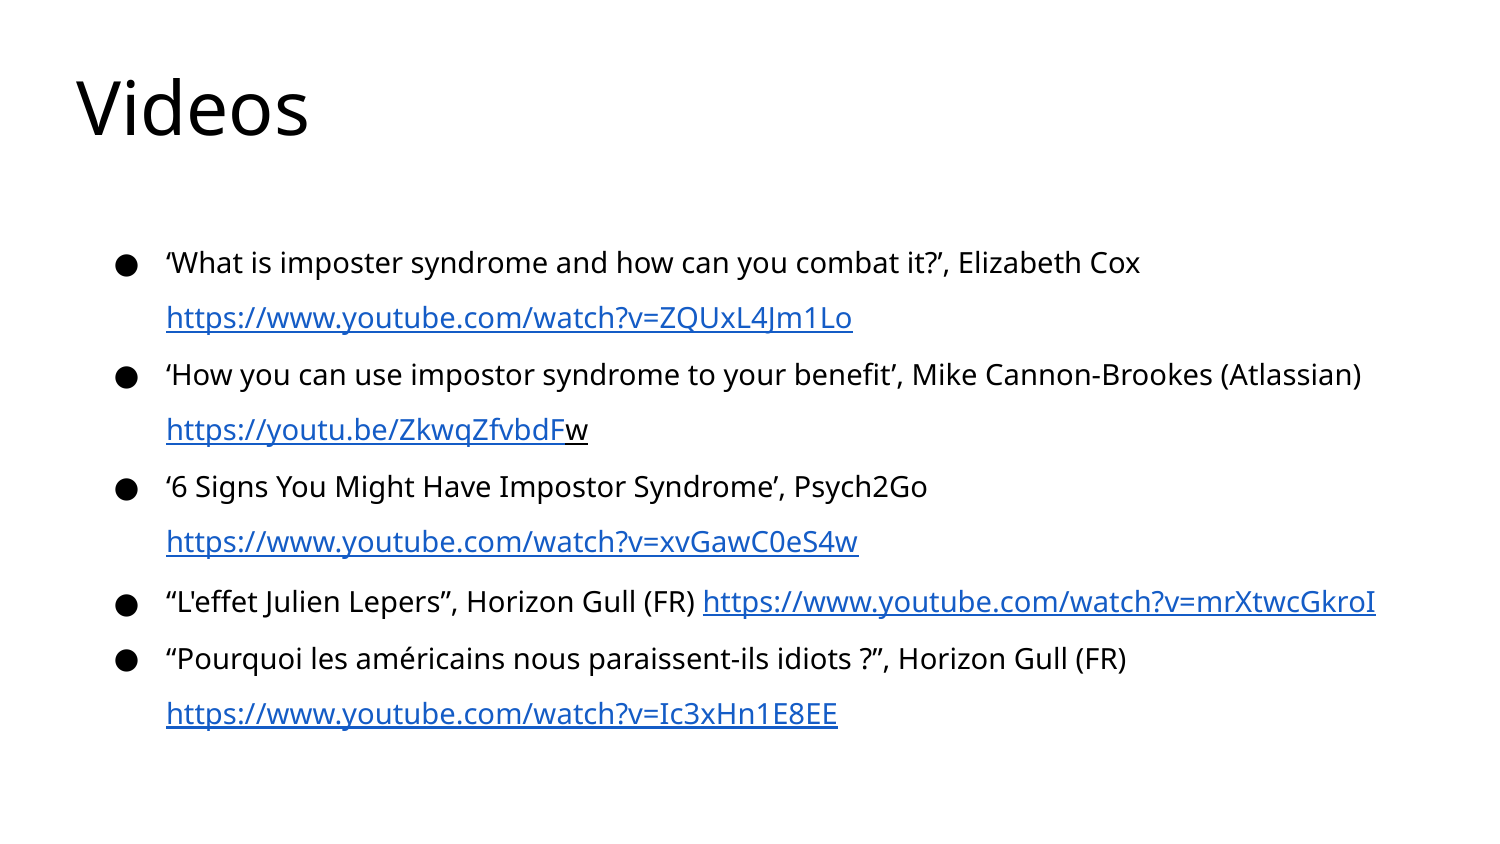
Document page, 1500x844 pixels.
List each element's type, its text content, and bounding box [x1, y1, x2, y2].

title Videos [76, 60, 1474, 155]
text_box ‘What is imposter syndrome and how can you combat it?’, Elizabeth Cox https://www.youtube.com/watch?v=ZQUxL4Jm1Lo ‘How you can use impostor syndrome to your benefit’, Mike Cannon-Brookes (Atlassian) https://youtu.be/ZkwqZfvbdFw ‘6 Signs You Might Have Impostor Syndrome’, Psych2Go https://www.youtube.com/watch?v=xvGawC0eS4w “L'effet Julien Lepers”, Horizon Gull (FR) https://www.youtube.com/watch?v=mrXtwcGkroI “Pourquoi les américains nous paraissent-ils idiots ?”, Horizon Gull (FR) https://www.youtube.com/watch?v=Ic3xHn1E8EE [76, 207, 1474, 754]
